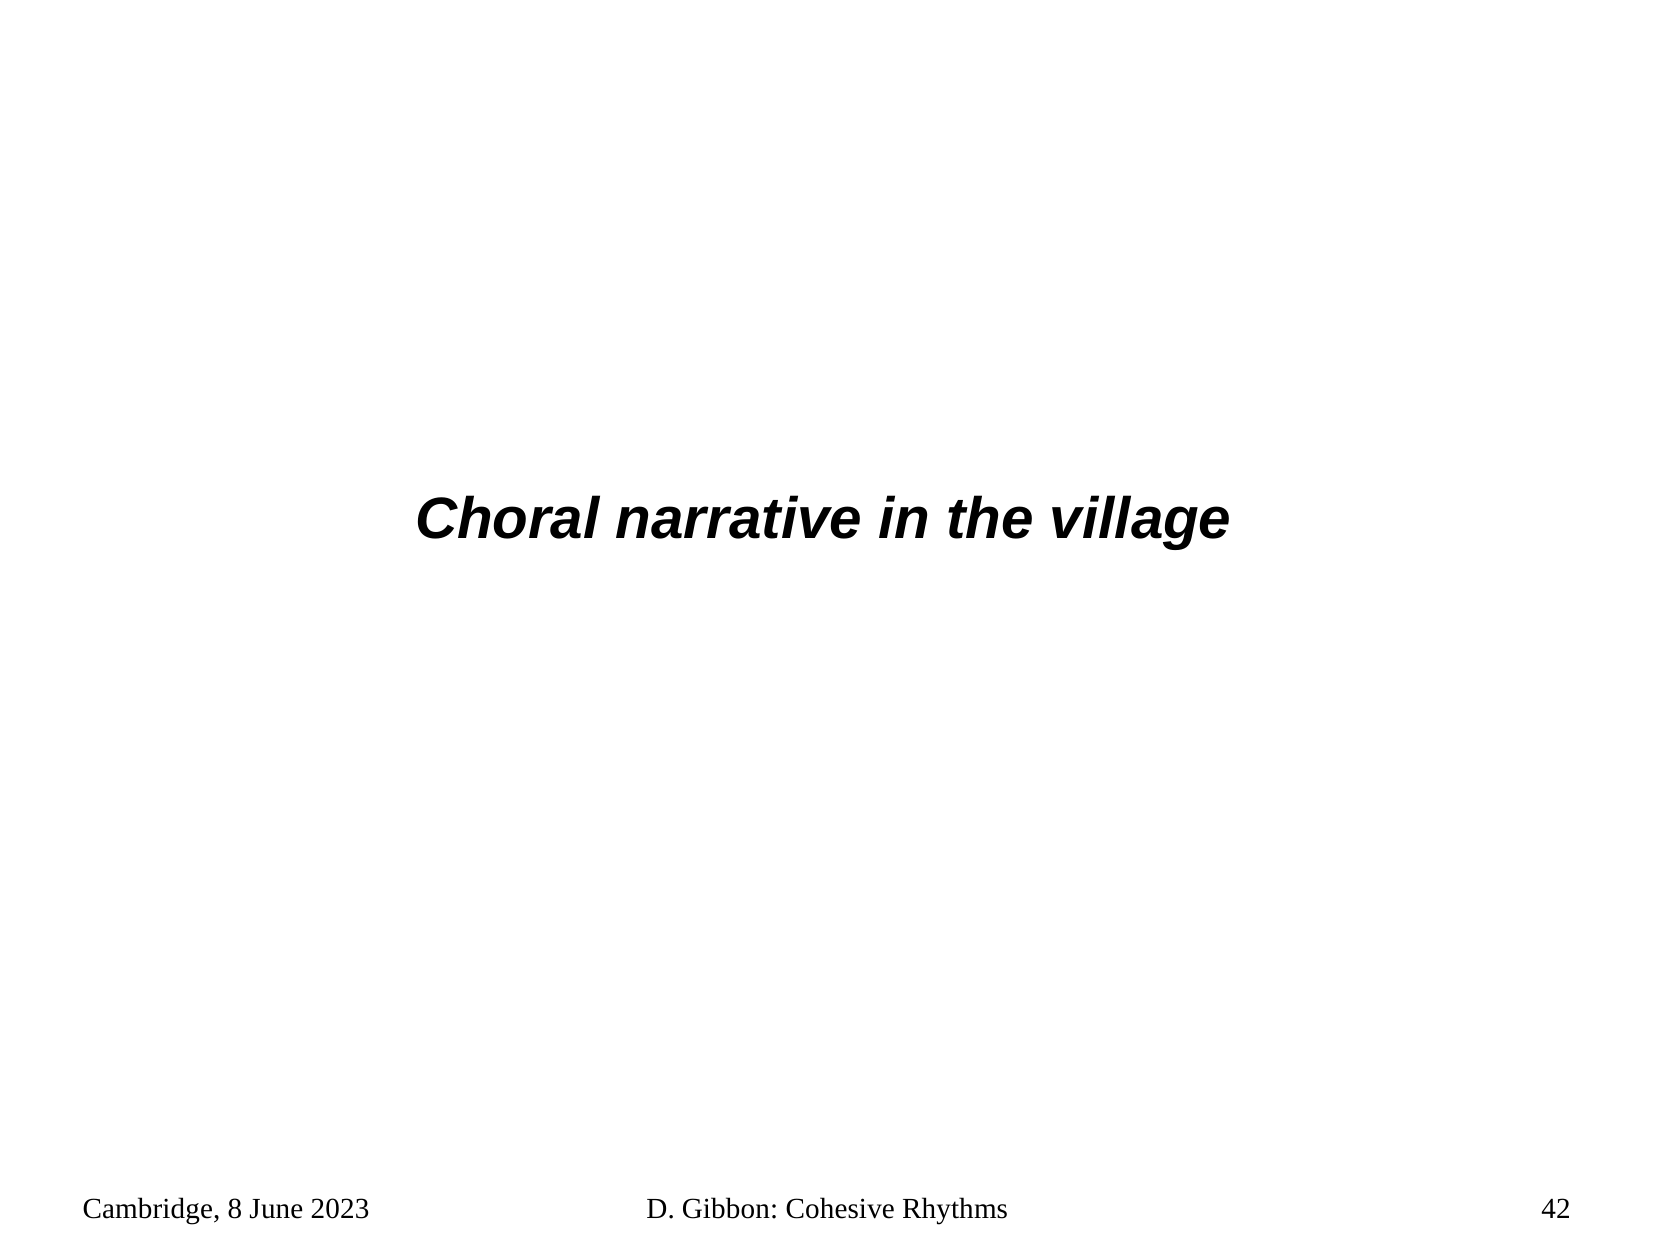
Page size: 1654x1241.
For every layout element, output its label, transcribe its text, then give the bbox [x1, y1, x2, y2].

title Choral narrative in the village [11, 468, 1636, 567]
